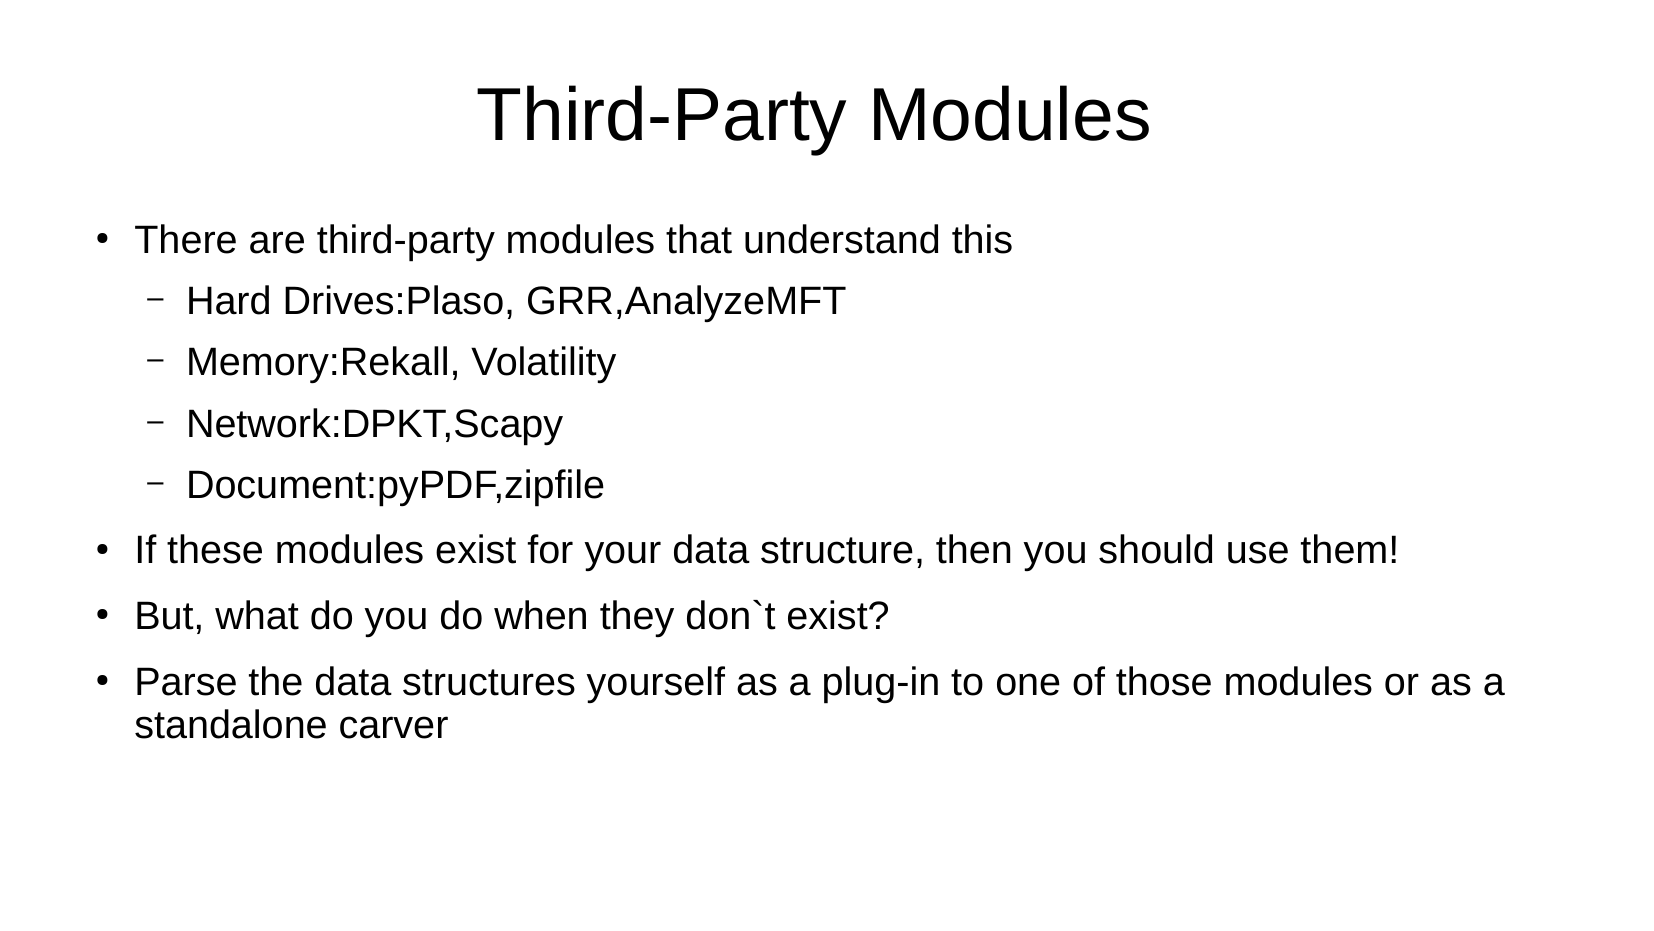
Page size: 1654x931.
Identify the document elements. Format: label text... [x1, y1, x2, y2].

title Third-Party Modules [15, 30, 1636, 199]
list There are third-party modules that understand this Hard Drives:Plaso, GRR,AnalyzeMFT Memory:Rekall, Volatility Network:DPKT,Scapy Document:pyPDF,zipfile If these modules exist for your data structure, then you should use them! But, what do you do when they don`t exist? Parse the data structures yourself as a plug-in to one of those modules or as a standalone carver [82, 217, 1571, 758]
